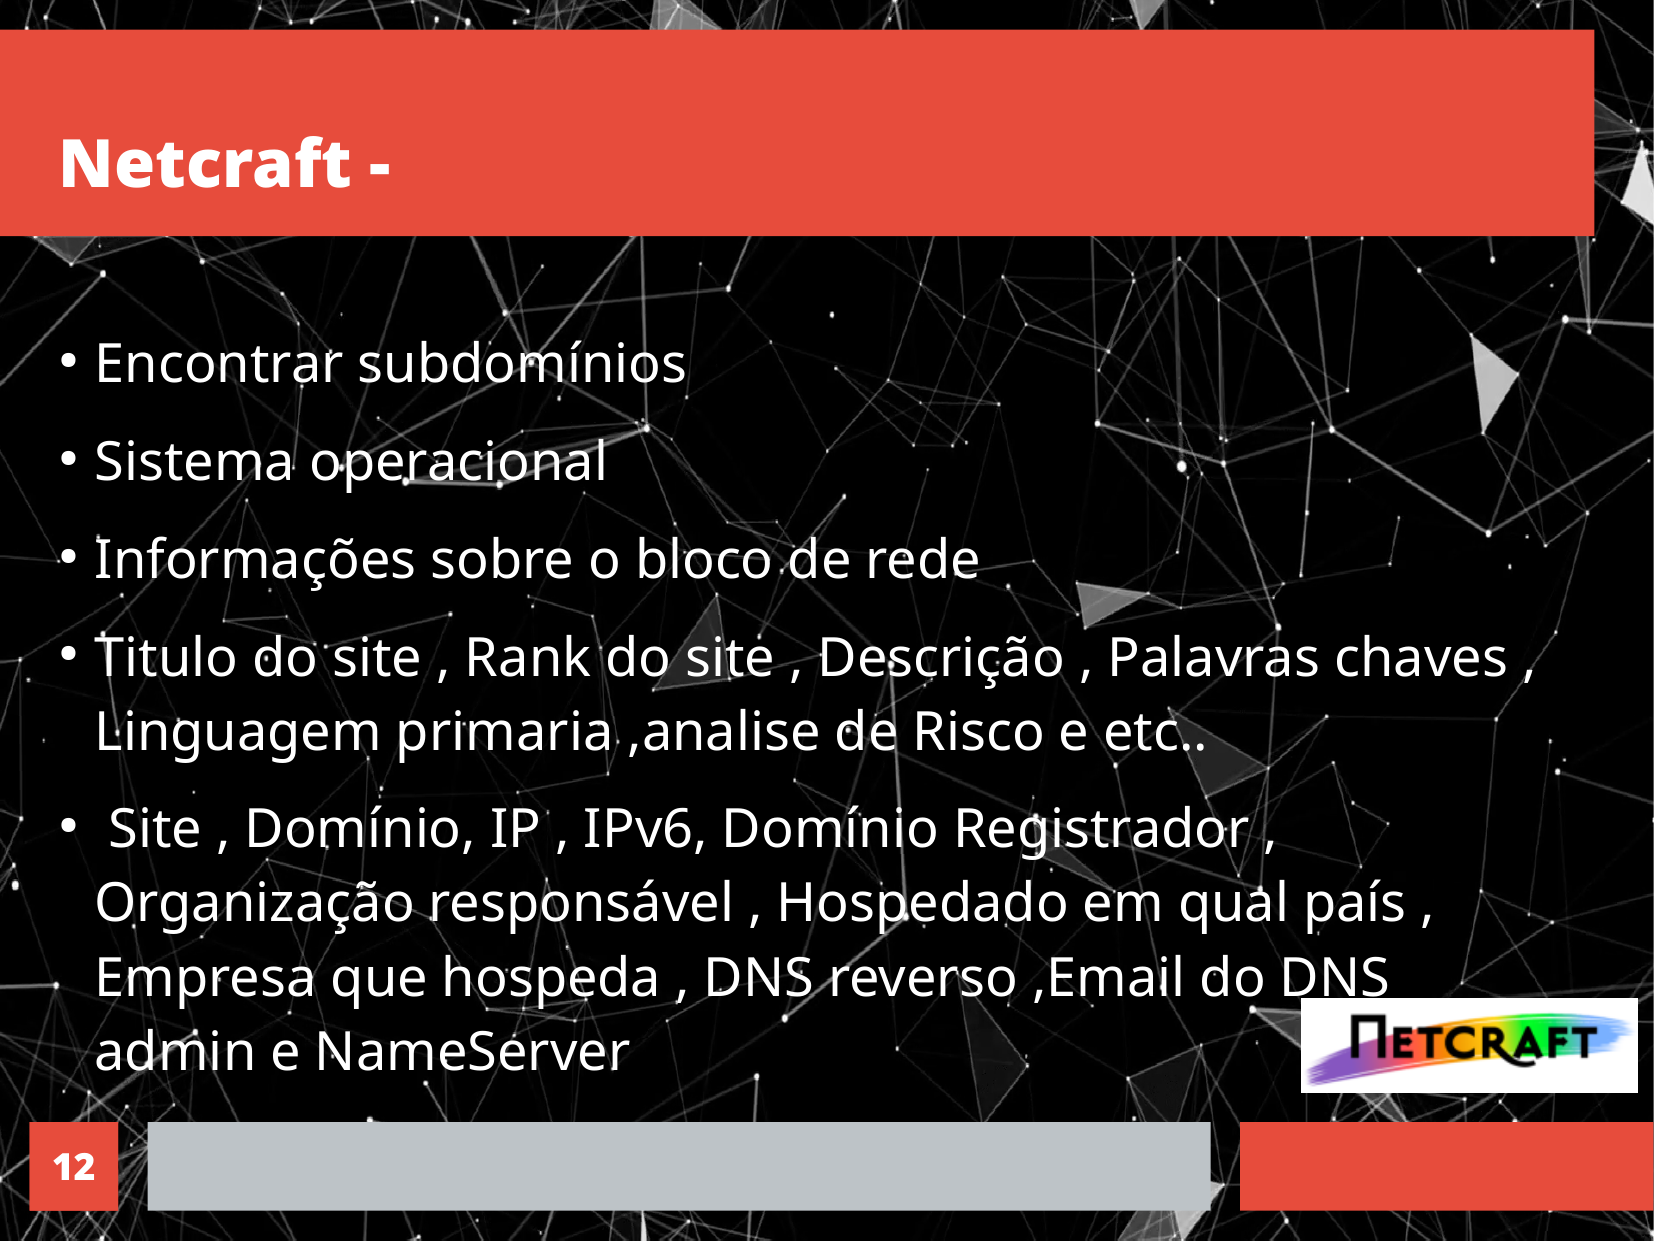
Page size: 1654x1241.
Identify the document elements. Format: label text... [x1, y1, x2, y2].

title Netcraft - [59, 59, 1595, 207]
list Encontrar subdomínios Sistema operacional Informações sobre o bloco de rede Titulo do site , Rank do site , Descrição , Palavras chaves , Linguagem primaria ,analise de Risco e etc.. Site , Domínio, IP , IPv6, Domínio Registrador , Organização responsável , Hospedado em qual país , Empresa que hospeda , DNS reverso ,Email do DNS admin e NameServer [59, 324, 1565, 1093]
picture [0, 0, 1654, 1241]
